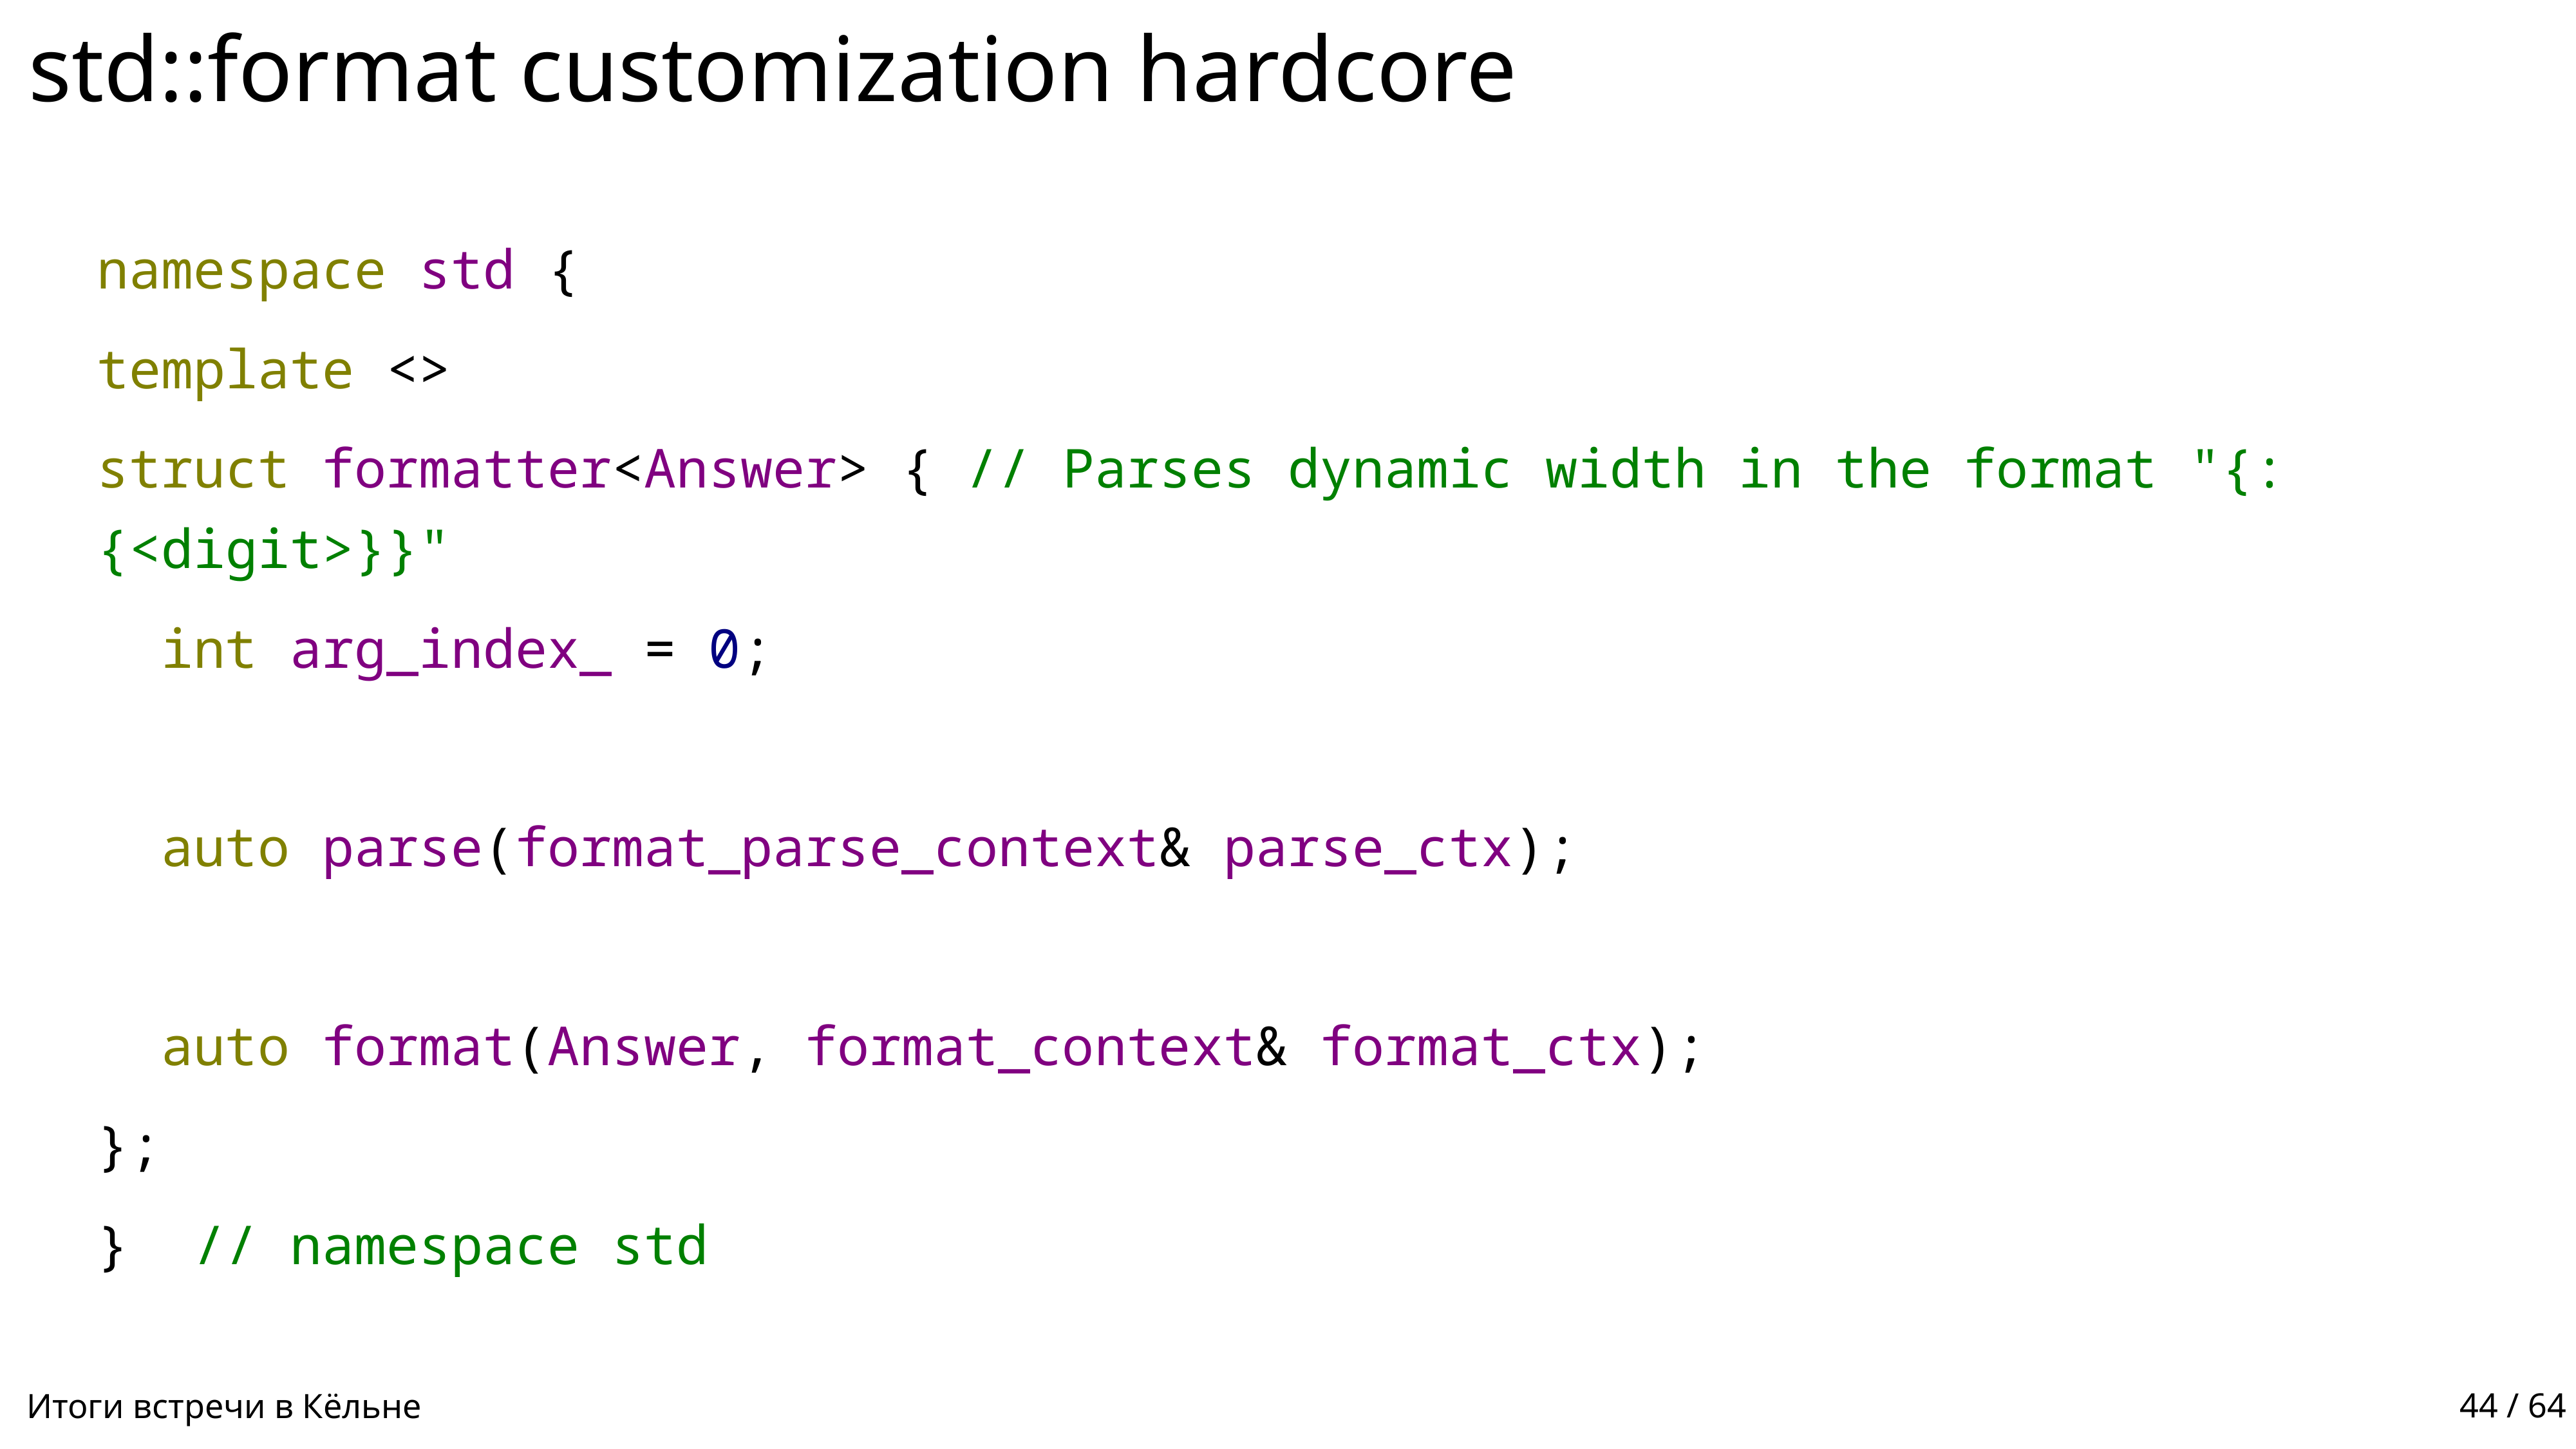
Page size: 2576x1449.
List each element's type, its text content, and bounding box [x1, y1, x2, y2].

list Итоги встречи в Кёльне [17, 1376, 1114, 1431]
list namespace std { template <> struct formatter<Answer> { // Parses dynamic width in the format "{:{<digit>}}" int arg_index_ = 0; auto parse(format_parse_context& parse_ctx); auto format(Answer, format_context& format_ctx); }; } // namespace std [87, 214, 2550, 1382]
title std::format customization hardcore [19, 19, 2550, 155]
list <number> / 64 [1479, 1376, 2576, 1431]
